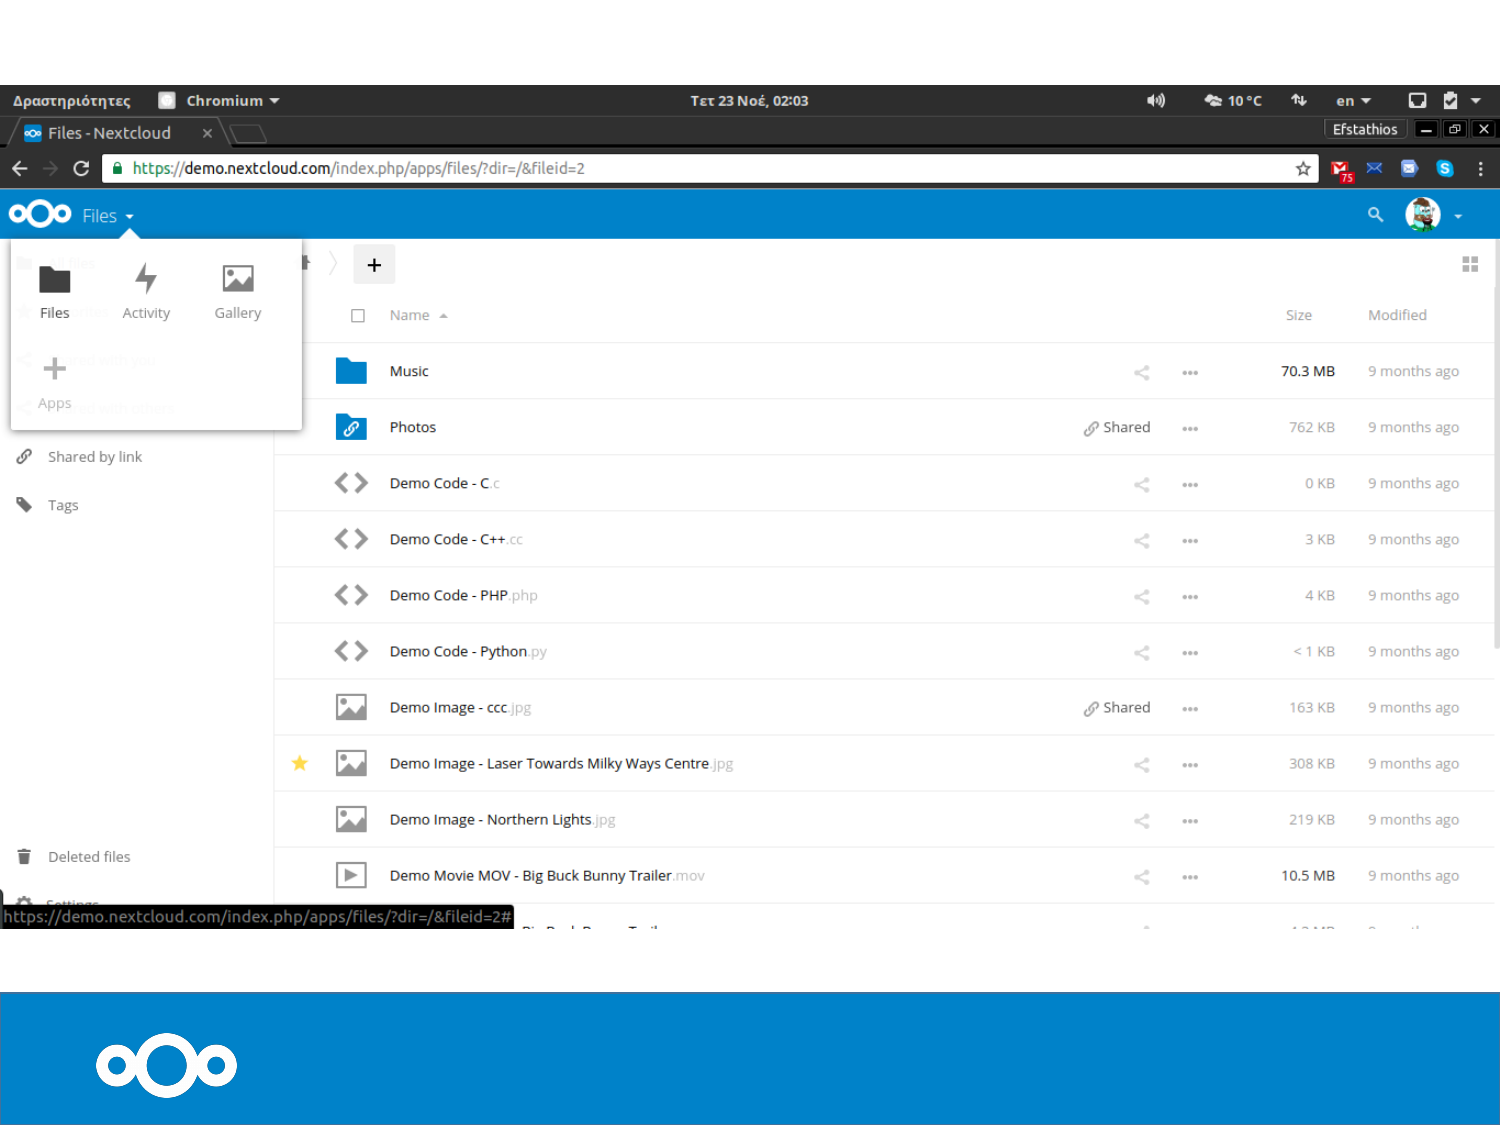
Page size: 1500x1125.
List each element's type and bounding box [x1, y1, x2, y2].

picture [96, 1033, 237, 1098]
picture [0, 85, 1500, 929]
